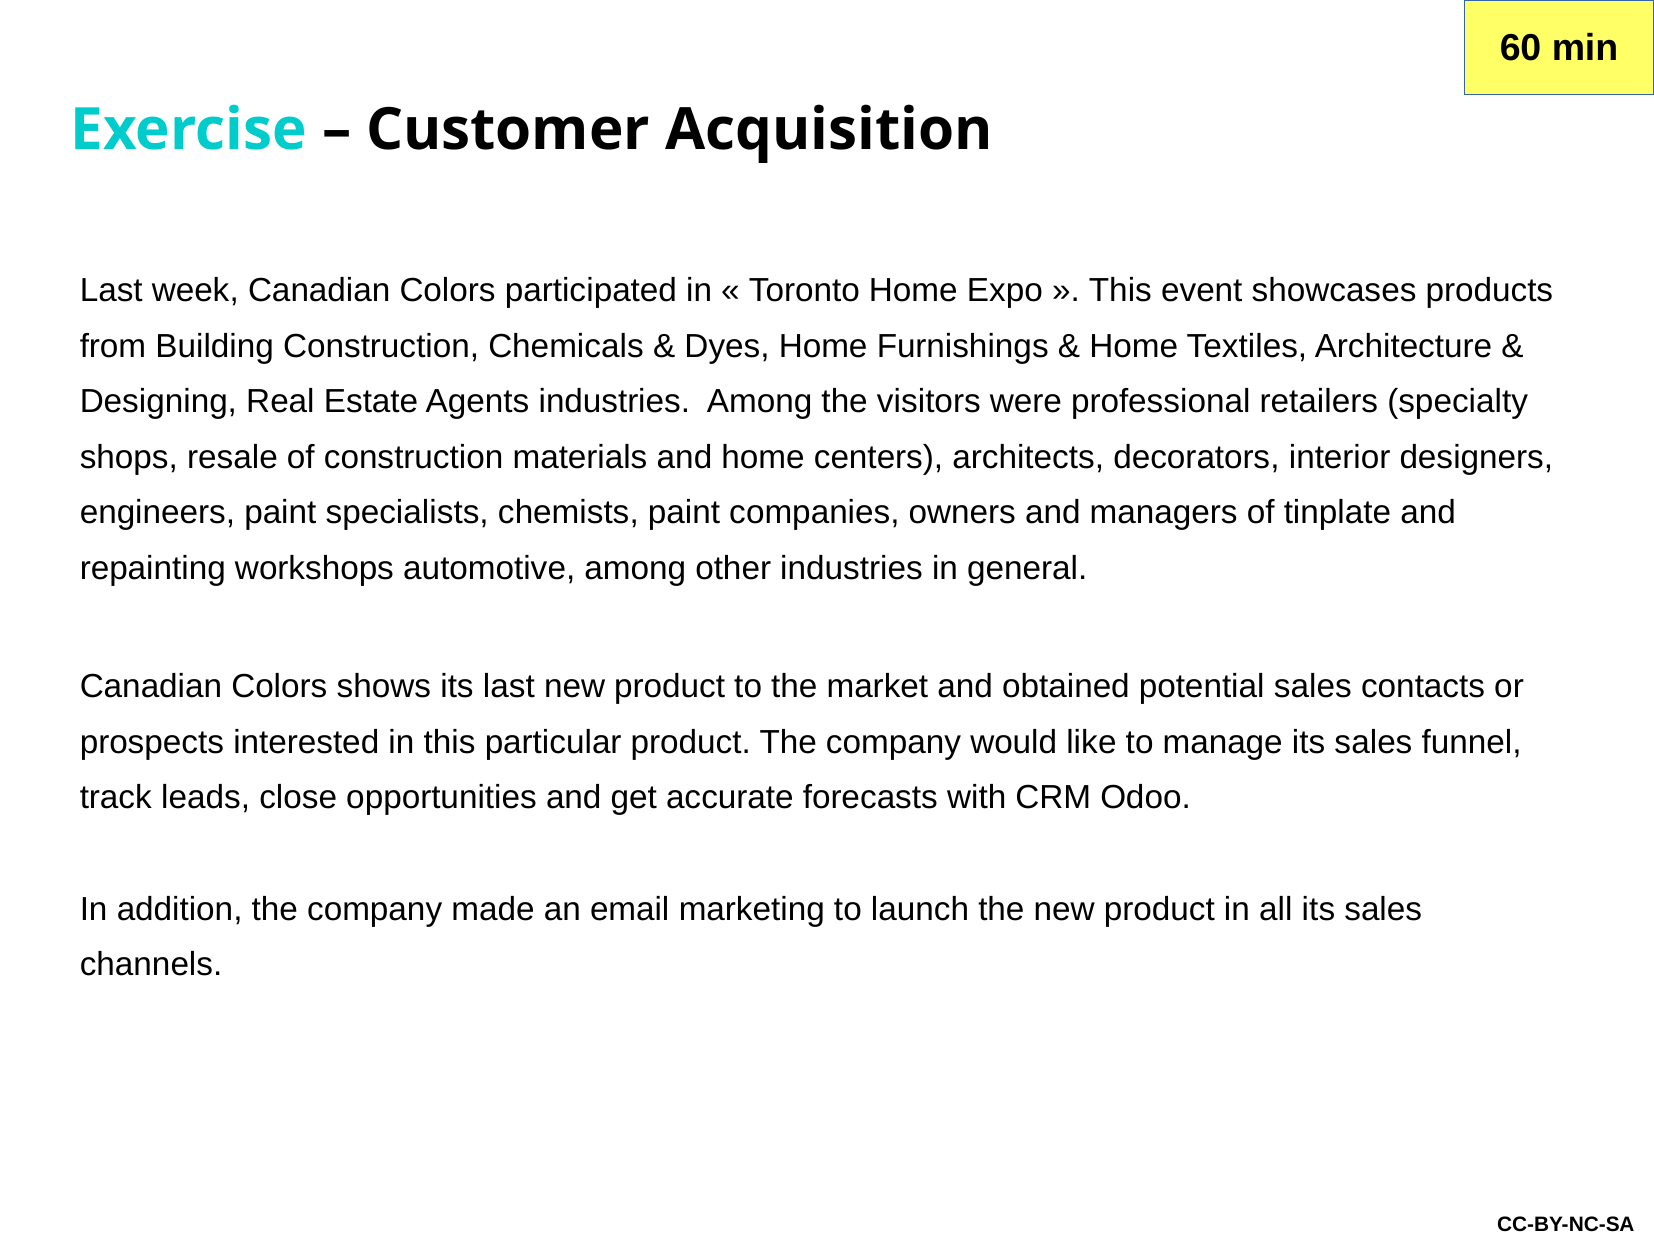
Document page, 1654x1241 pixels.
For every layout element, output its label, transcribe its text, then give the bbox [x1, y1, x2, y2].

text_box CC-BY-NC-SA [1482, 1204, 1654, 1241]
text_box Last week, Canadian Colors participated in « Toronto Home Expo ». This event showcases products from Building Construction, Chemicals & Dyes, Home Furnishings & Home Textiles, Architecture & Designing, Real Estate Agents industries. Among the visitors were professional retailers (specialty shops, resale of construction materials and home centers), architects, decorators, interior designers, engineers, paint specialists, chemists, paint companies, owners and managers of tinplate and repainting workshops automotive, among other industries in general. Canadian Colors shows its last new product to the market and obtained potential sales contacts or prospects interested in this particular product. The company would like to manage its sales funnel, track leads, close opportunities and get accurate forecasts with CRM Odoo. In addition, the company made an email marketing to launch the new product in all its sales channels. [64, 245, 1583, 1111]
text_box 60 min [1464, 0, 1654, 95]
title Exercise – Customer Acquisition [70, 23, 1560, 231]
